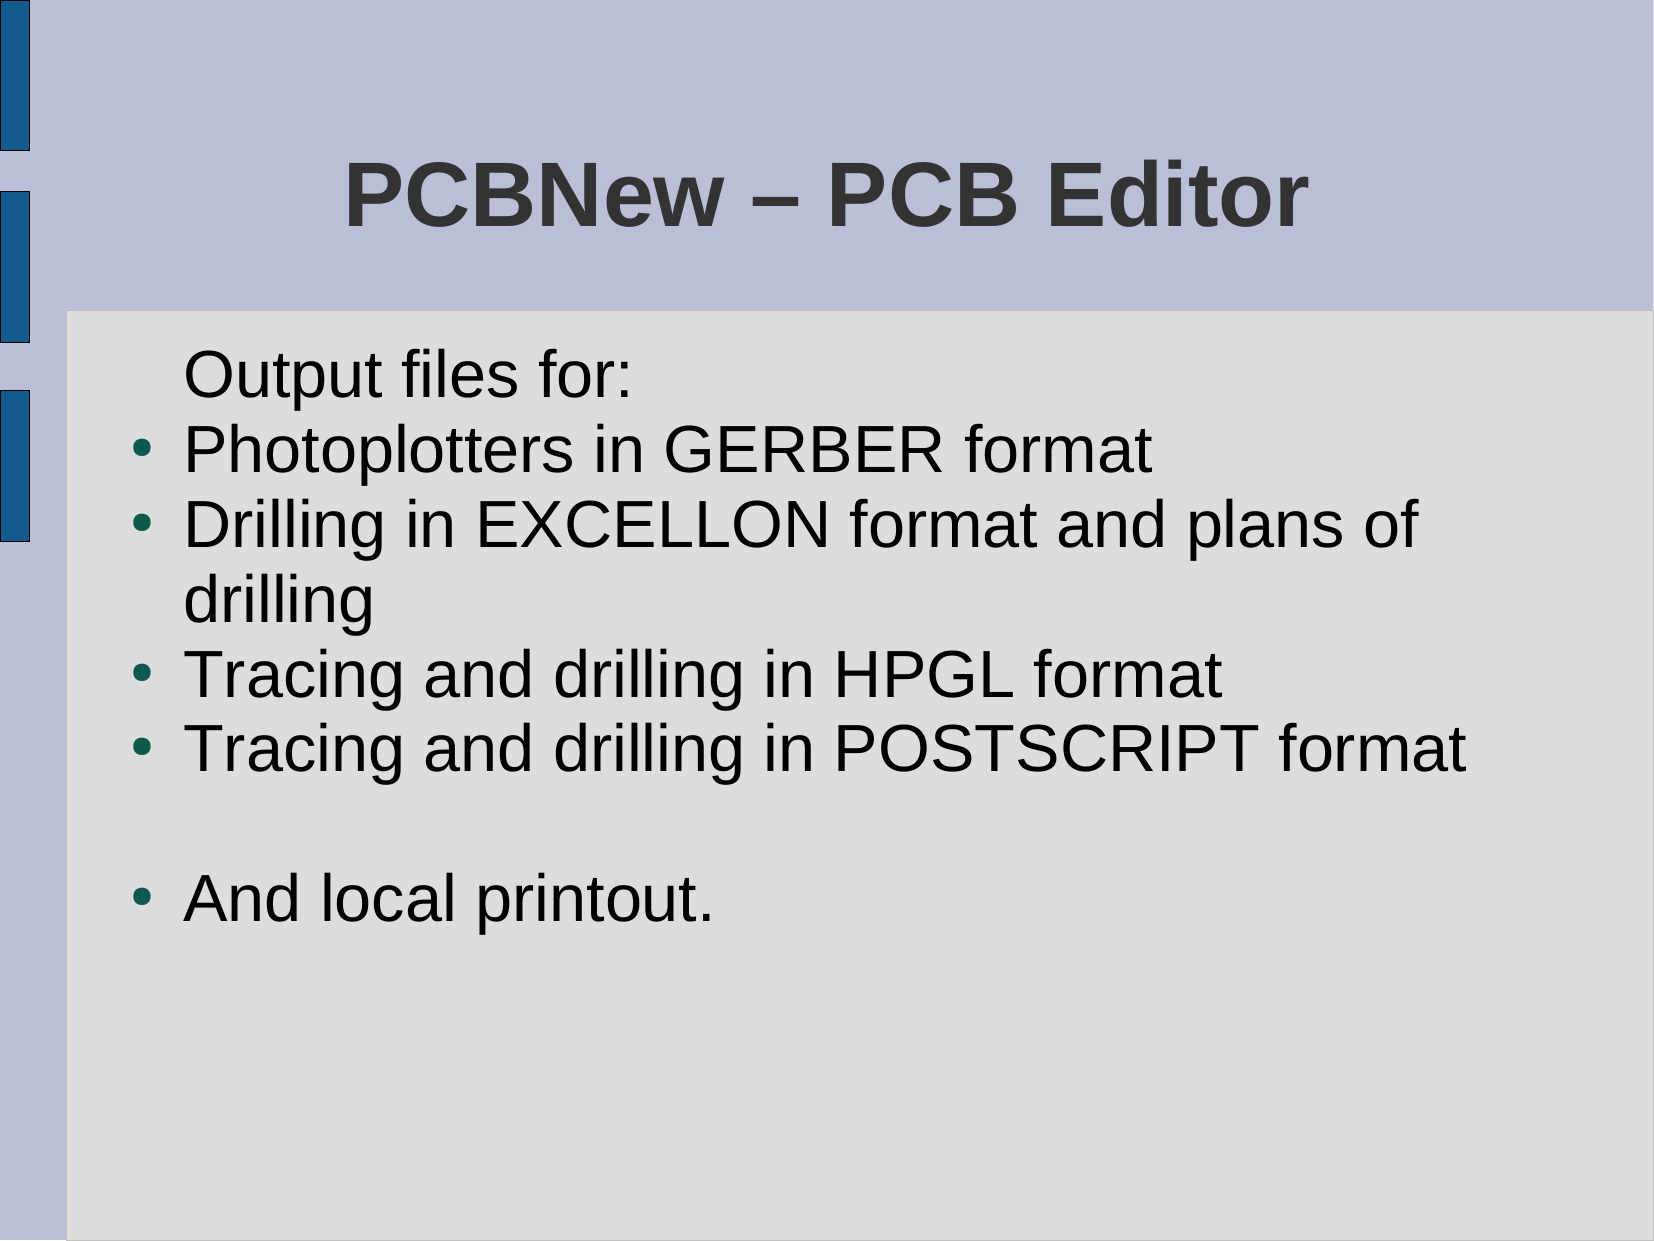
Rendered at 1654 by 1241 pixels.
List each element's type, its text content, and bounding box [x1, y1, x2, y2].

list Output files for: Photoplotters in GERBER format Drilling in EXCELLON format and plans of drilling Tracing and drilling in HPGL format Tracing and drilling in POSTSCRIPT format And local printout. [112, 337, 1525, 1104]
title PCBNew – PCB Editor [121, 98, 1534, 291]
